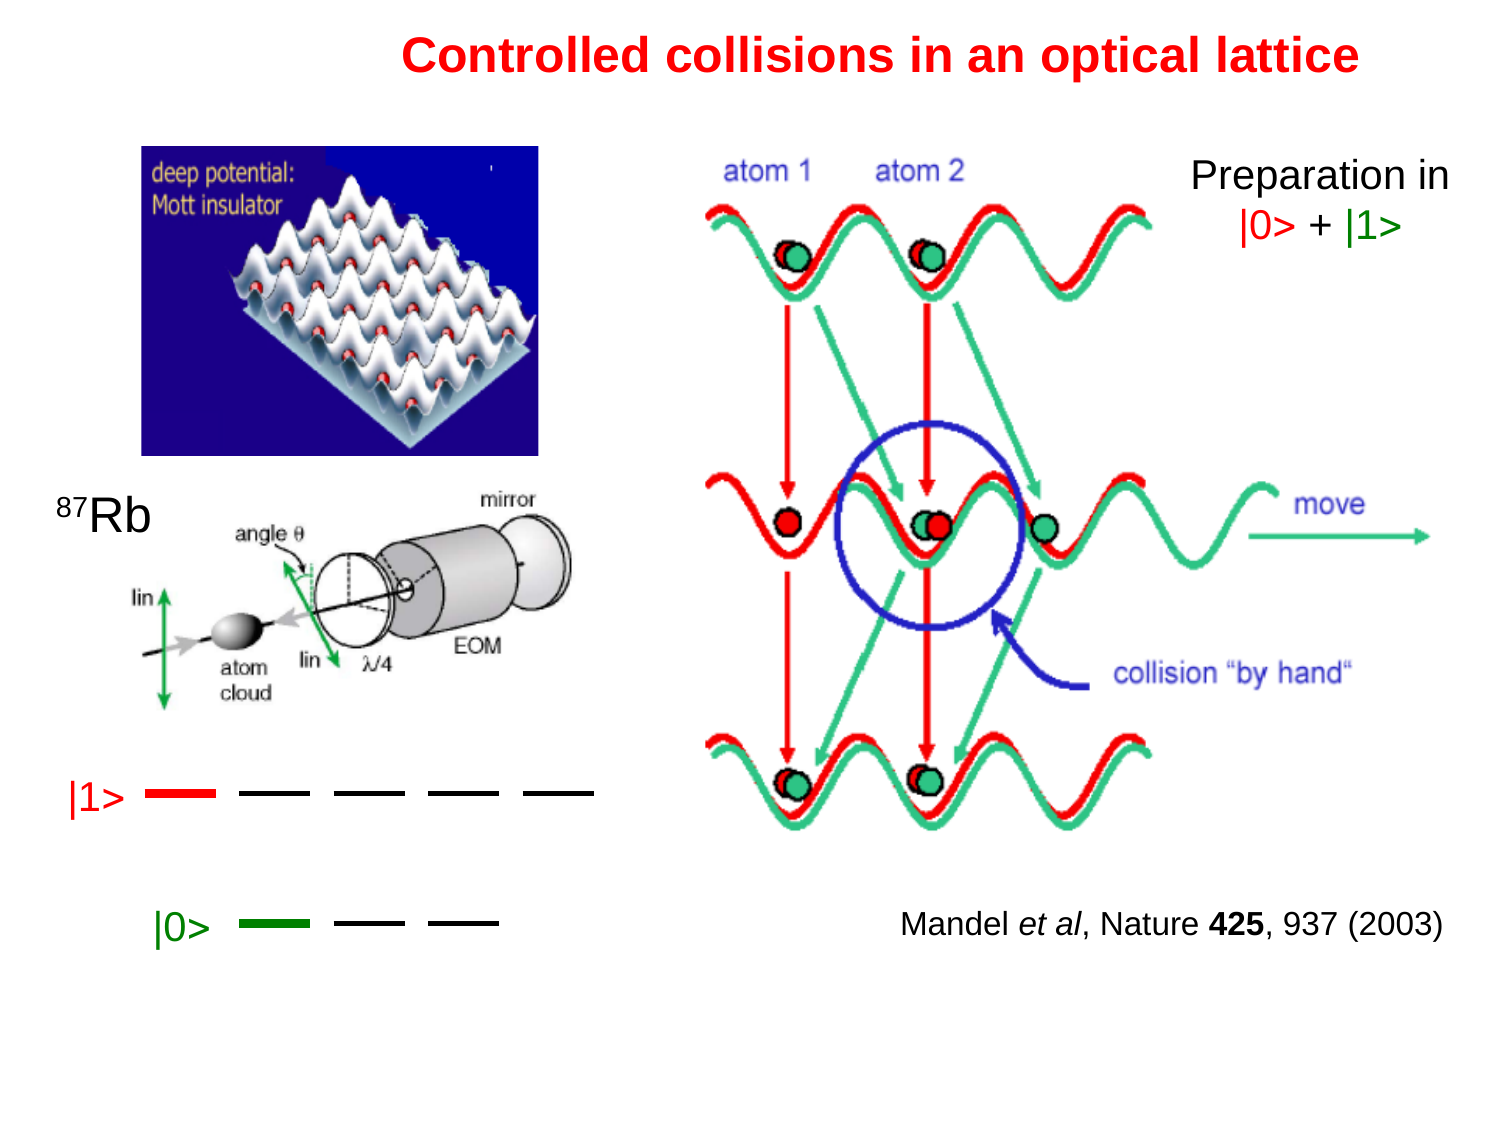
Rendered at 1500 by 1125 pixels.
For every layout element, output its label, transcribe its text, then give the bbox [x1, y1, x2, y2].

text_box Controlled collisions in an optical lattice [386, 15, 1376, 91]
text_box 87Rb [41, 474, 168, 551]
picture [141, 146, 540, 457]
picture [662, 137, 1465, 862]
text_box Preparation in |0> + |1> [1175, 140, 1466, 256]
text_box Mandel et al, Nature 425, 937 (2003) [885, 894, 1459, 950]
picture [65, 461, 623, 739]
text_box |1> [52, 762, 141, 828]
text_box |0> [138, 892, 227, 958]
